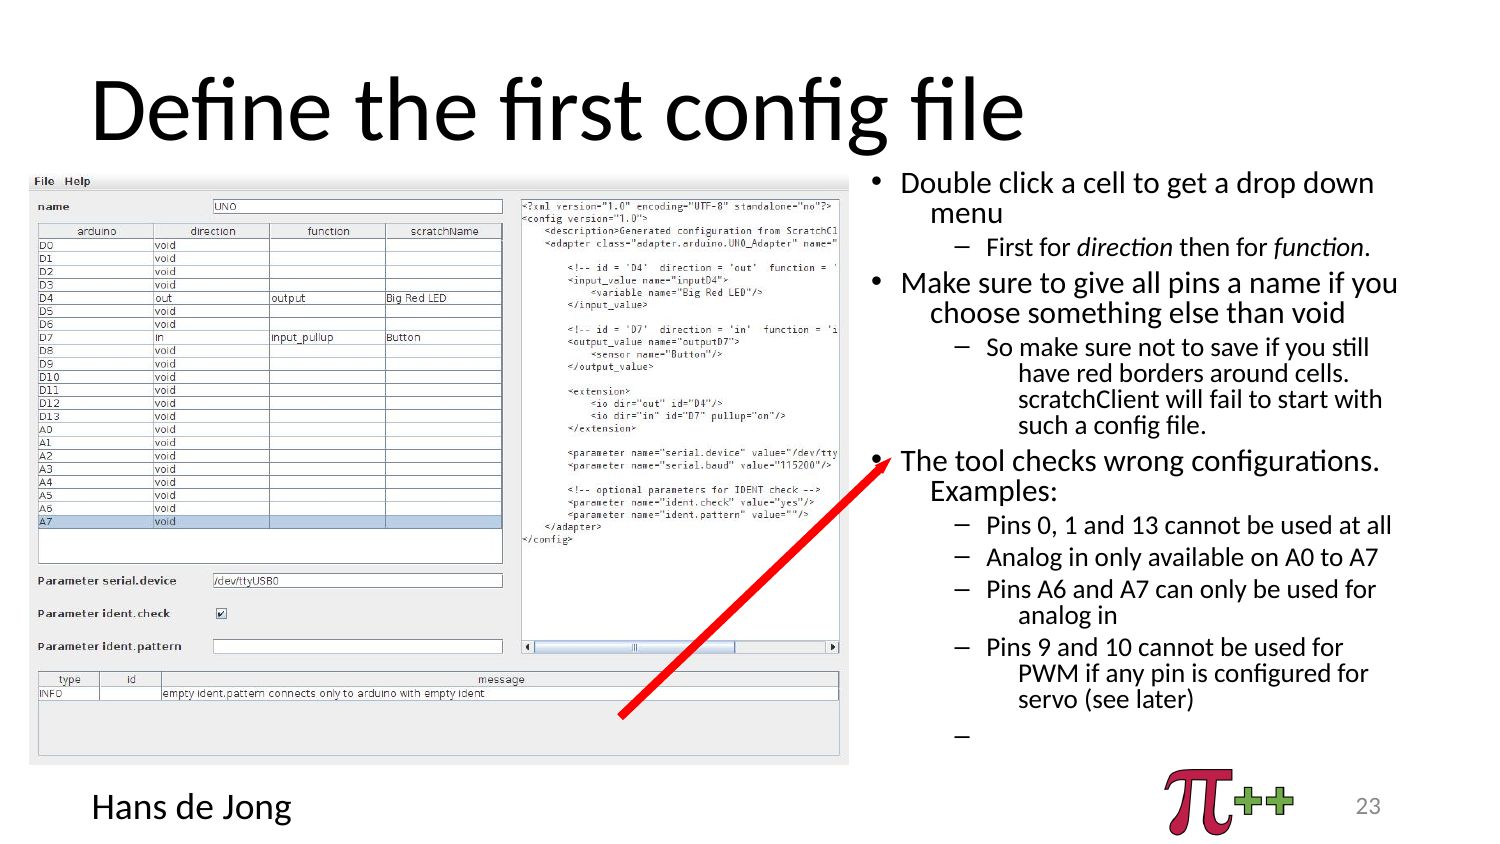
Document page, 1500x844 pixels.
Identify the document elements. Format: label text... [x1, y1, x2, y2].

picture [29, 173, 849, 765]
title Define the first config file [75, 33, 1426, 175]
text_box 23 [1340, 782, 1426, 827]
list Double click a cell to get a drop down menu First for direction then for function. Make sure to give all pins a name if you choose something else than void So make sure not to save if you still have red borders around cells. scratchClient will fail to start with such a config file. The tool checks wrong configurations. Examples: Pins 0, 1 and 13 cannot be used at all Analog in only available on A0 to A7 Pins A6 and A7 can only be used for analog in Pins 9 and 10 cannot be used for PWM if any pin is configured for servo (see later) [856, 161, 1426, 754]
